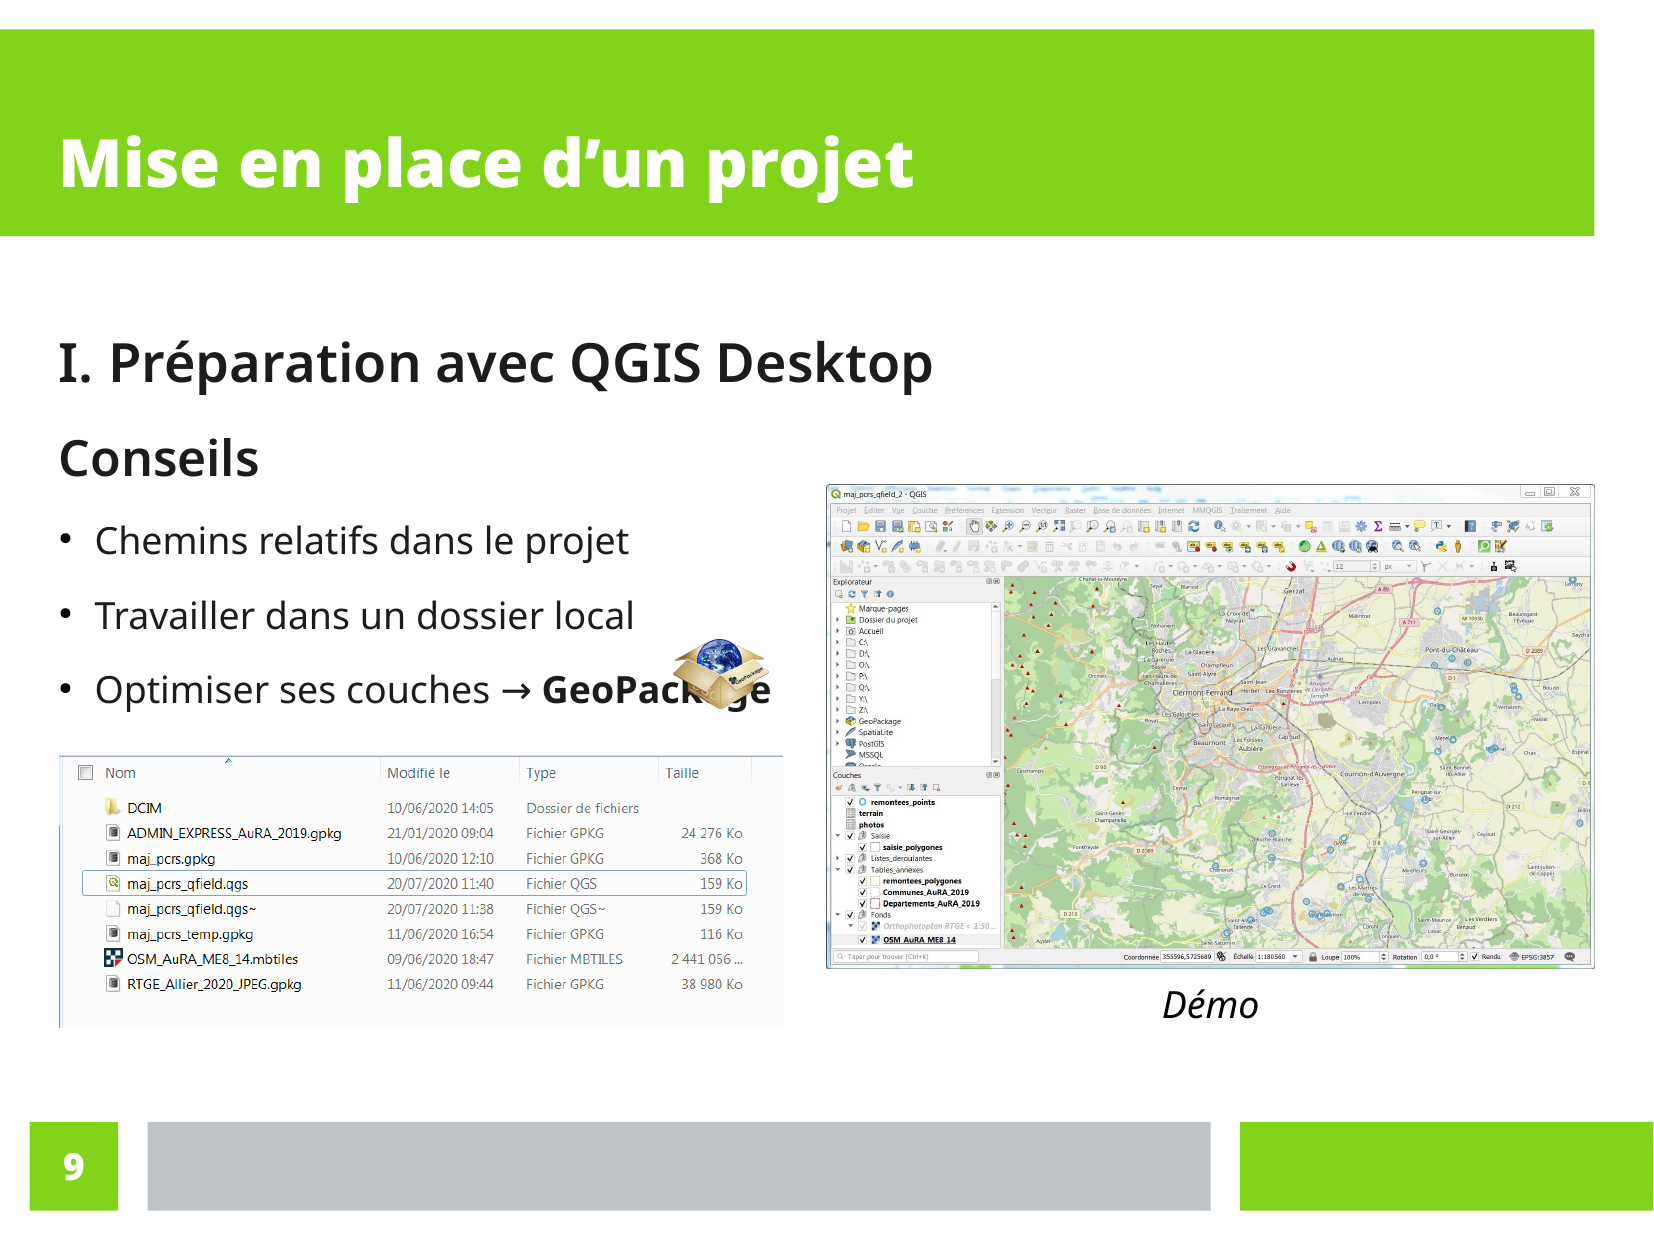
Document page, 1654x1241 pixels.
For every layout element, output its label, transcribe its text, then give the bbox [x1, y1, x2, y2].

picture [59, 755, 783, 1028]
list I. Préparation avec QGIS Desktop Conseils Chemins relatifs dans le projet Travailler dans un dossier local Optimiser ses couches → GeoPackage [59, 324, 1565, 1093]
picture [673, 637, 769, 709]
text_box Démo [1074, 980, 1347, 1028]
title Mise en place d’un projet [59, 59, 1595, 207]
picture [826, 484, 1595, 969]
